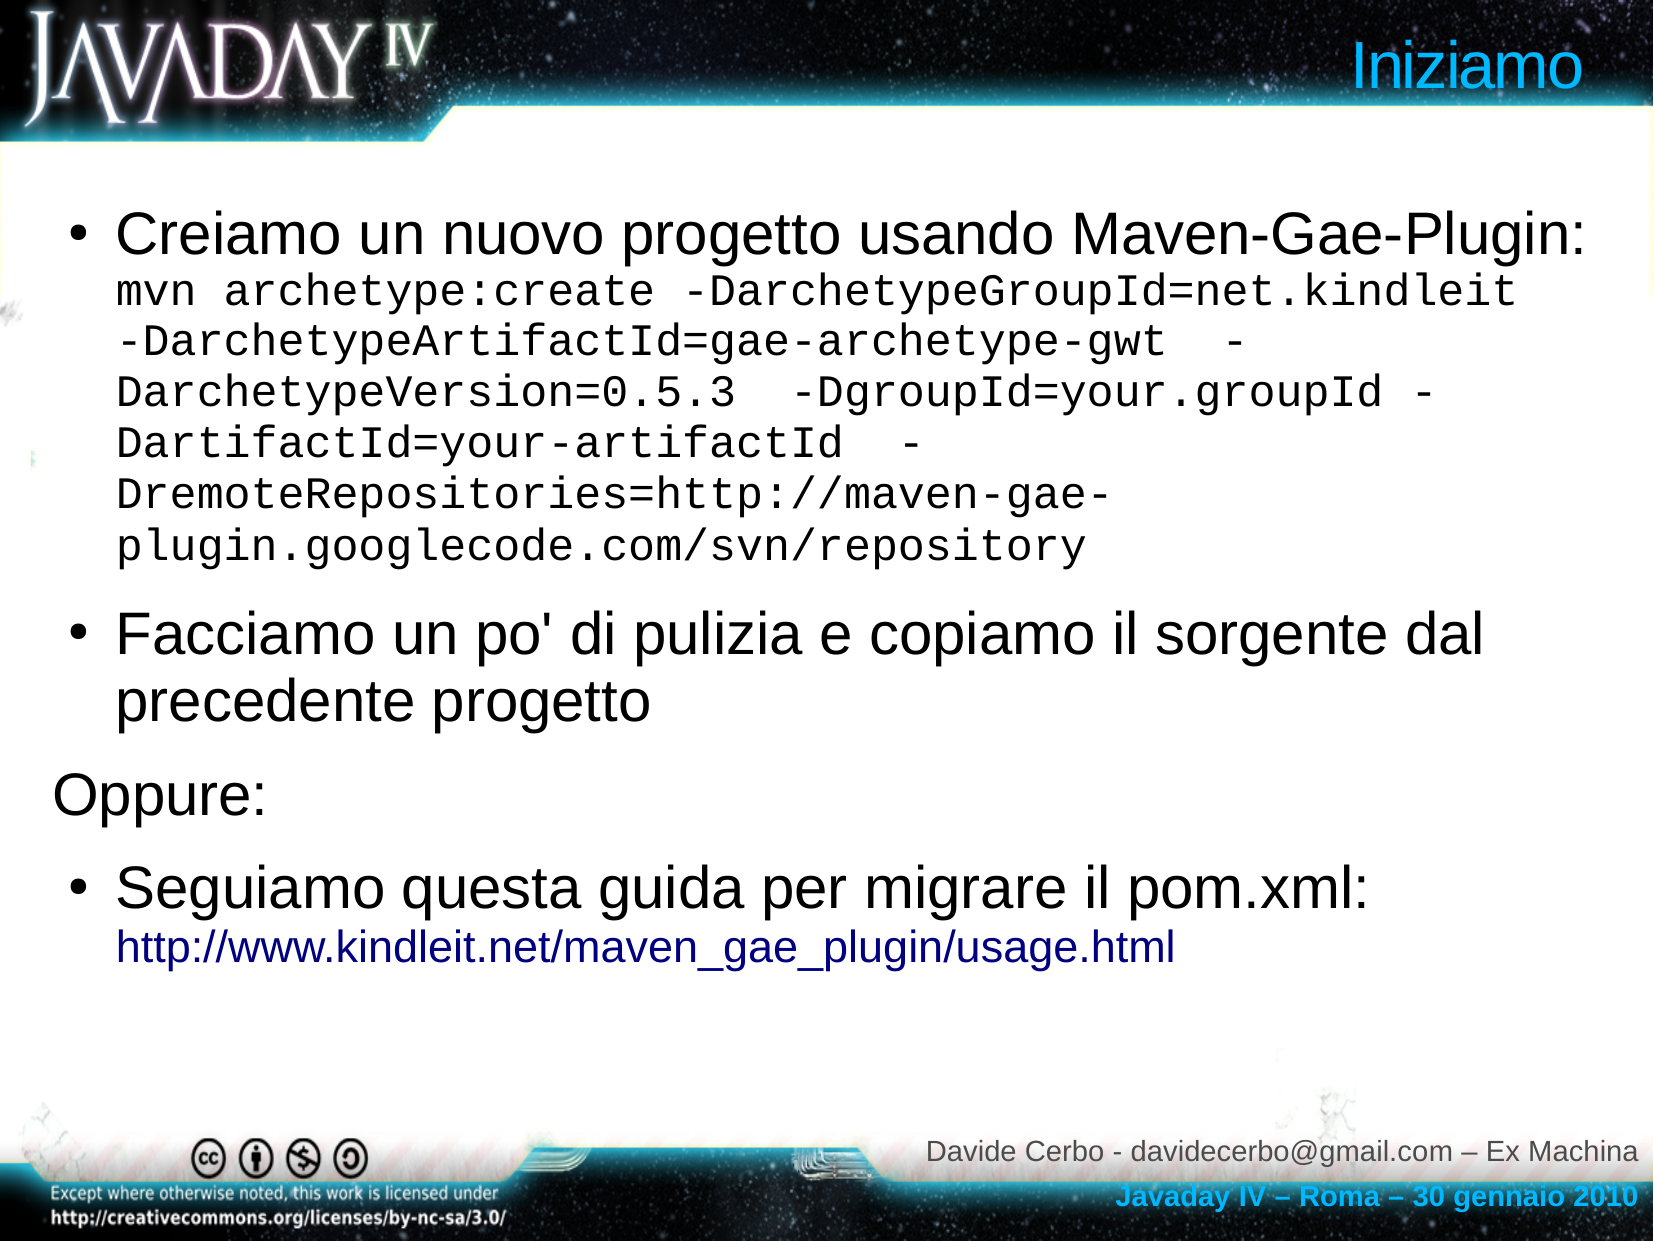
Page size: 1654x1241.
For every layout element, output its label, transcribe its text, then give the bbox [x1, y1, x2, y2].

title Iniziamo [108, 0, 1585, 169]
picture [0, 0, 1653, 1241]
list Creiamo un nuovo progetto usando Maven-Gae-Plugin: mvn archetype:create -DarchetypeGroupId=net.kindleit -DarchetypeArtifactId=gae-archetype-gwt -DarchetypeVersion=0.5.3 -DgroupId=your.groupId -DartifactId=your-artifactId -DremoteRepositories=http://maven-gae-plugin.googlecode.com/svn/repository Facciamo un po' di pulizia e copiamo il sorgente dal precedente progetto Oppure: Seguiamo questa guida per migrare il pom.xml: http://www.kindleit.net/maven_gae_plugin/usage.html [52, 200, 1594, 1020]
